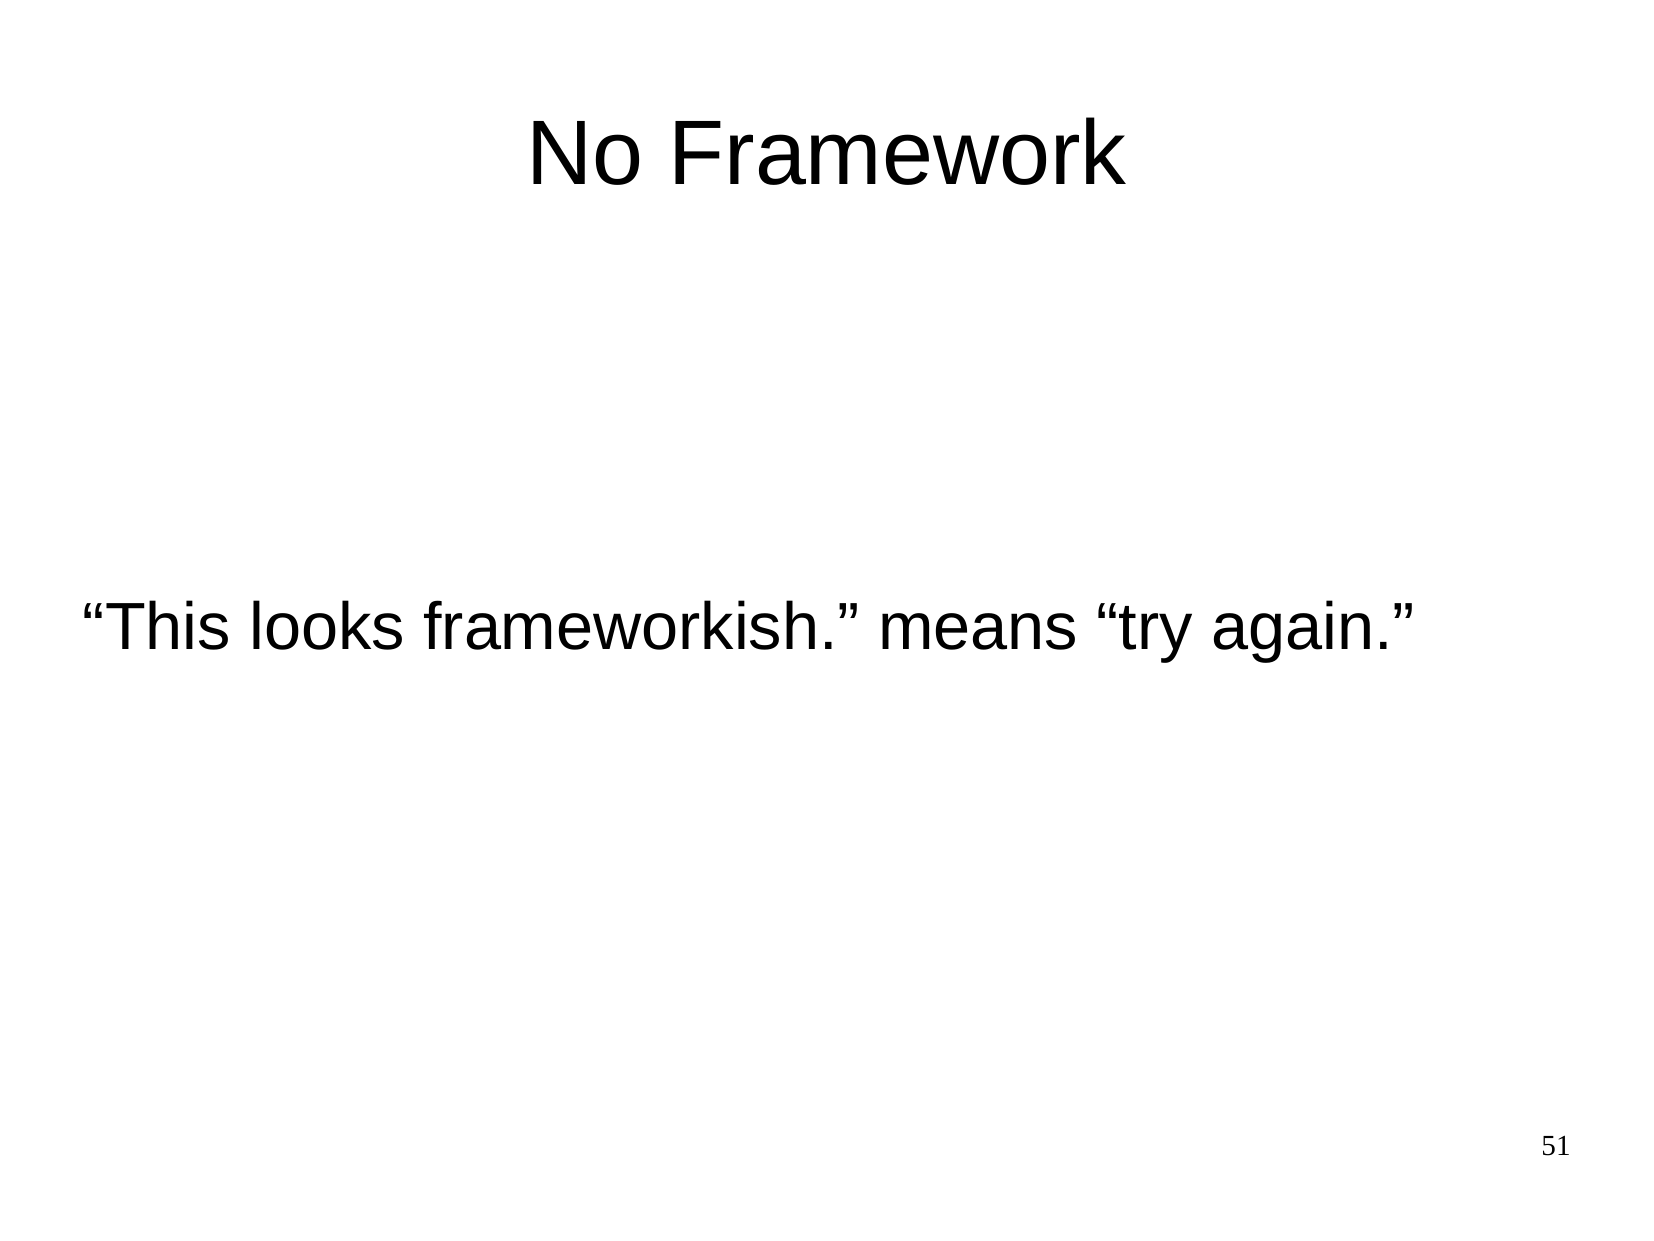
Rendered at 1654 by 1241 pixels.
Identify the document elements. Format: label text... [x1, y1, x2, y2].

list “This looks frameworkish.” means “try again.” [82, 290, 1571, 1010]
title No Framework [82, 49, 1571, 257]
